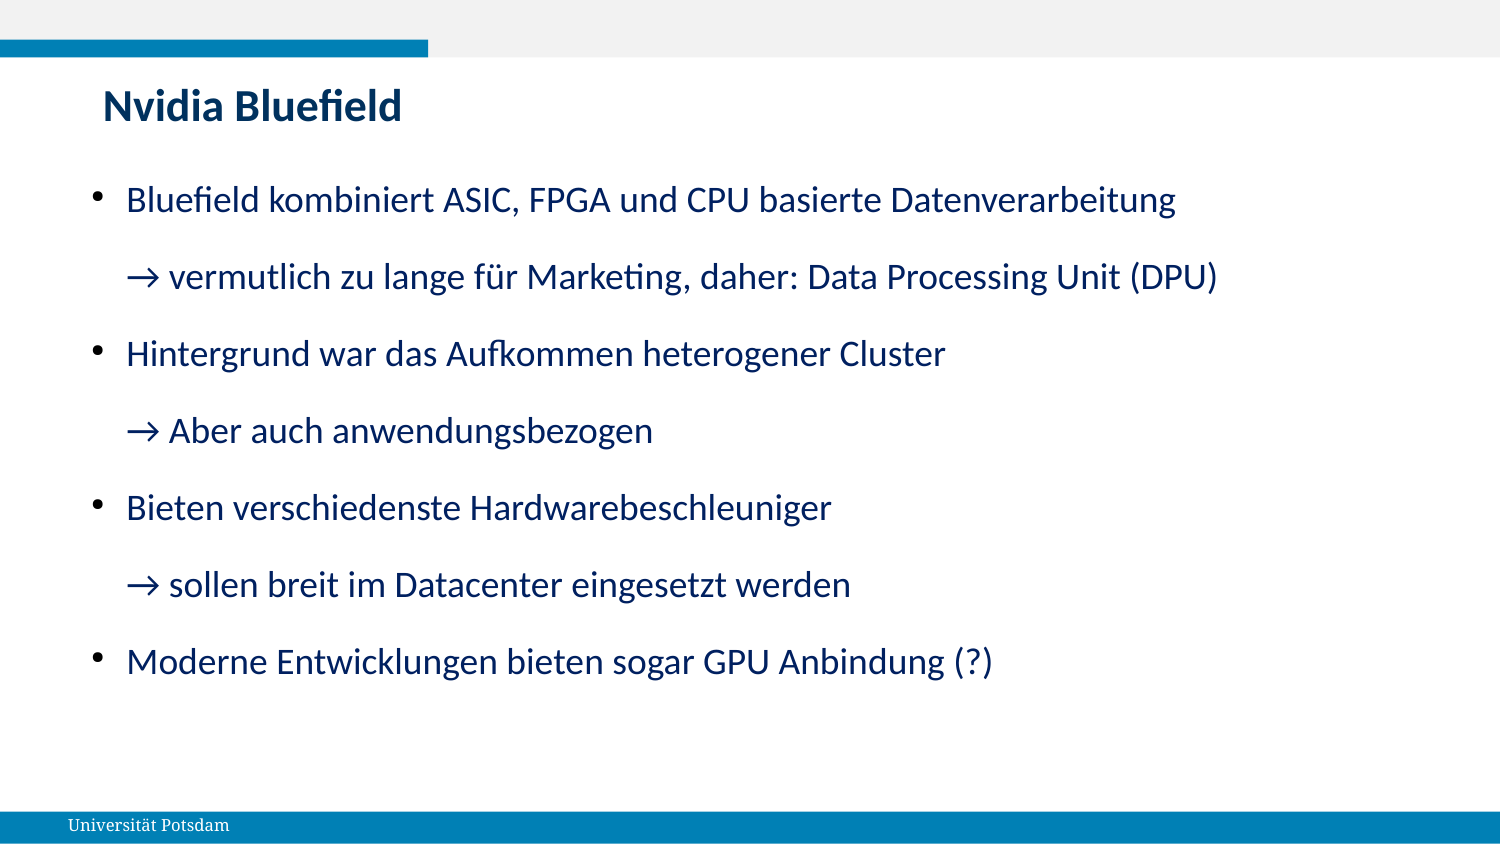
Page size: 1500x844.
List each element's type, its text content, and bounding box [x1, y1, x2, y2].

title Nvidia Bluefield [87, 88, 1418, 119]
text_box Bluefield kombiniert ASIC, FPGA und CPU basierte Datenverarbeitung → vermutlich zu lange für Marketing, daher: Data Processing Unit (DPU) Hintergrund war das Aufkommen heterogener Cluster → Aber auch anwendungsbezogen Bieten verschiedenste Hardwarebeschleuniger → sollen breit im Datacenter eingesetzt werden Moderne Entwicklungen bieten sogar GPU Anbindung (?) [76, 167, 1418, 792]
